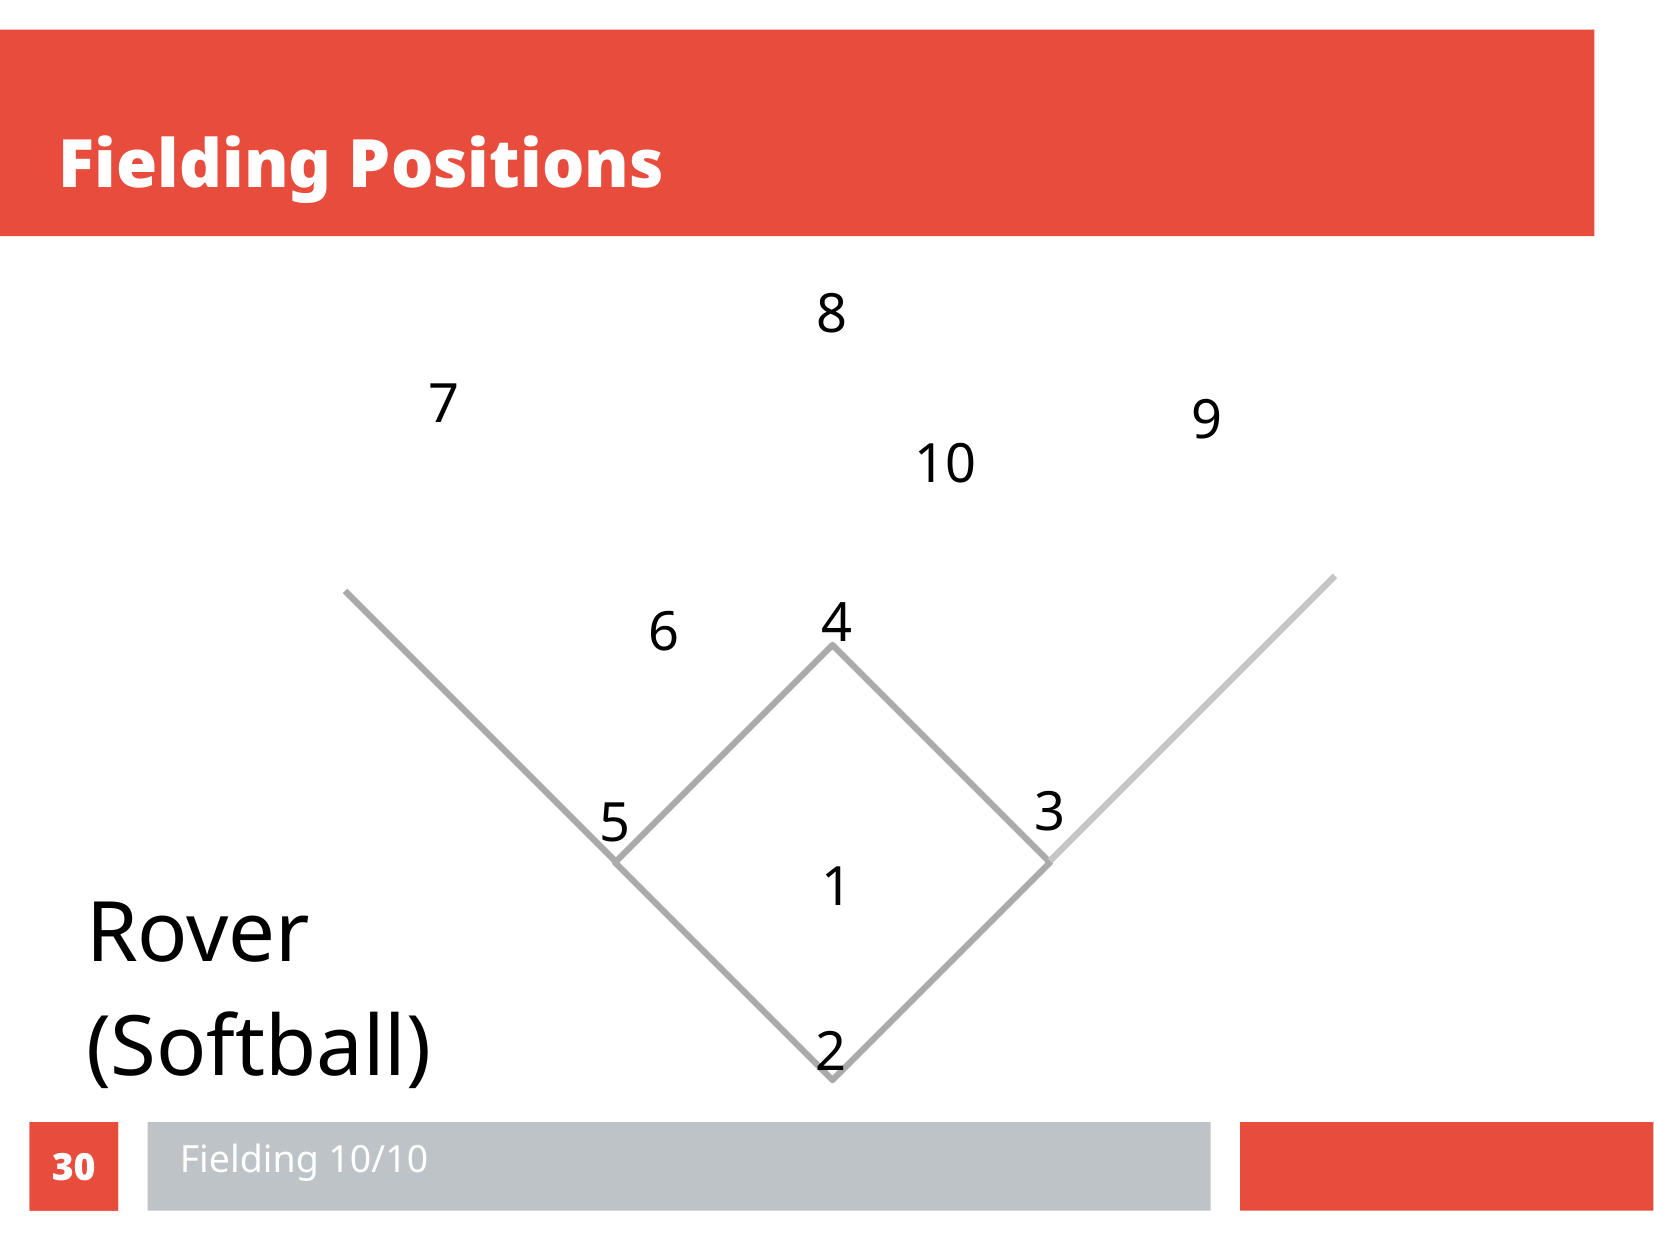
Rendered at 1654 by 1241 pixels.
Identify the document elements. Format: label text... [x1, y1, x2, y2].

title Fielding Positions [59, 59, 1595, 207]
text_box 2 [800, 1005, 921, 1084]
text_box 8 [801, 266, 877, 345]
text_box 5 [585, 776, 691, 855]
text_box 7 [413, 356, 519, 435]
text_box 1 [806, 840, 882, 918]
text_box 4 [806, 575, 897, 654]
text_box Fielding 10/10 [165, 1125, 736, 1184]
text_box 10 [900, 417, 1006, 496]
text_box 6 [633, 585, 739, 663]
text_box Rover (Softball) [71, 865, 496, 1075]
text_box 9 [1176, 372, 1282, 451]
text_box 3 [1020, 765, 1081, 843]
